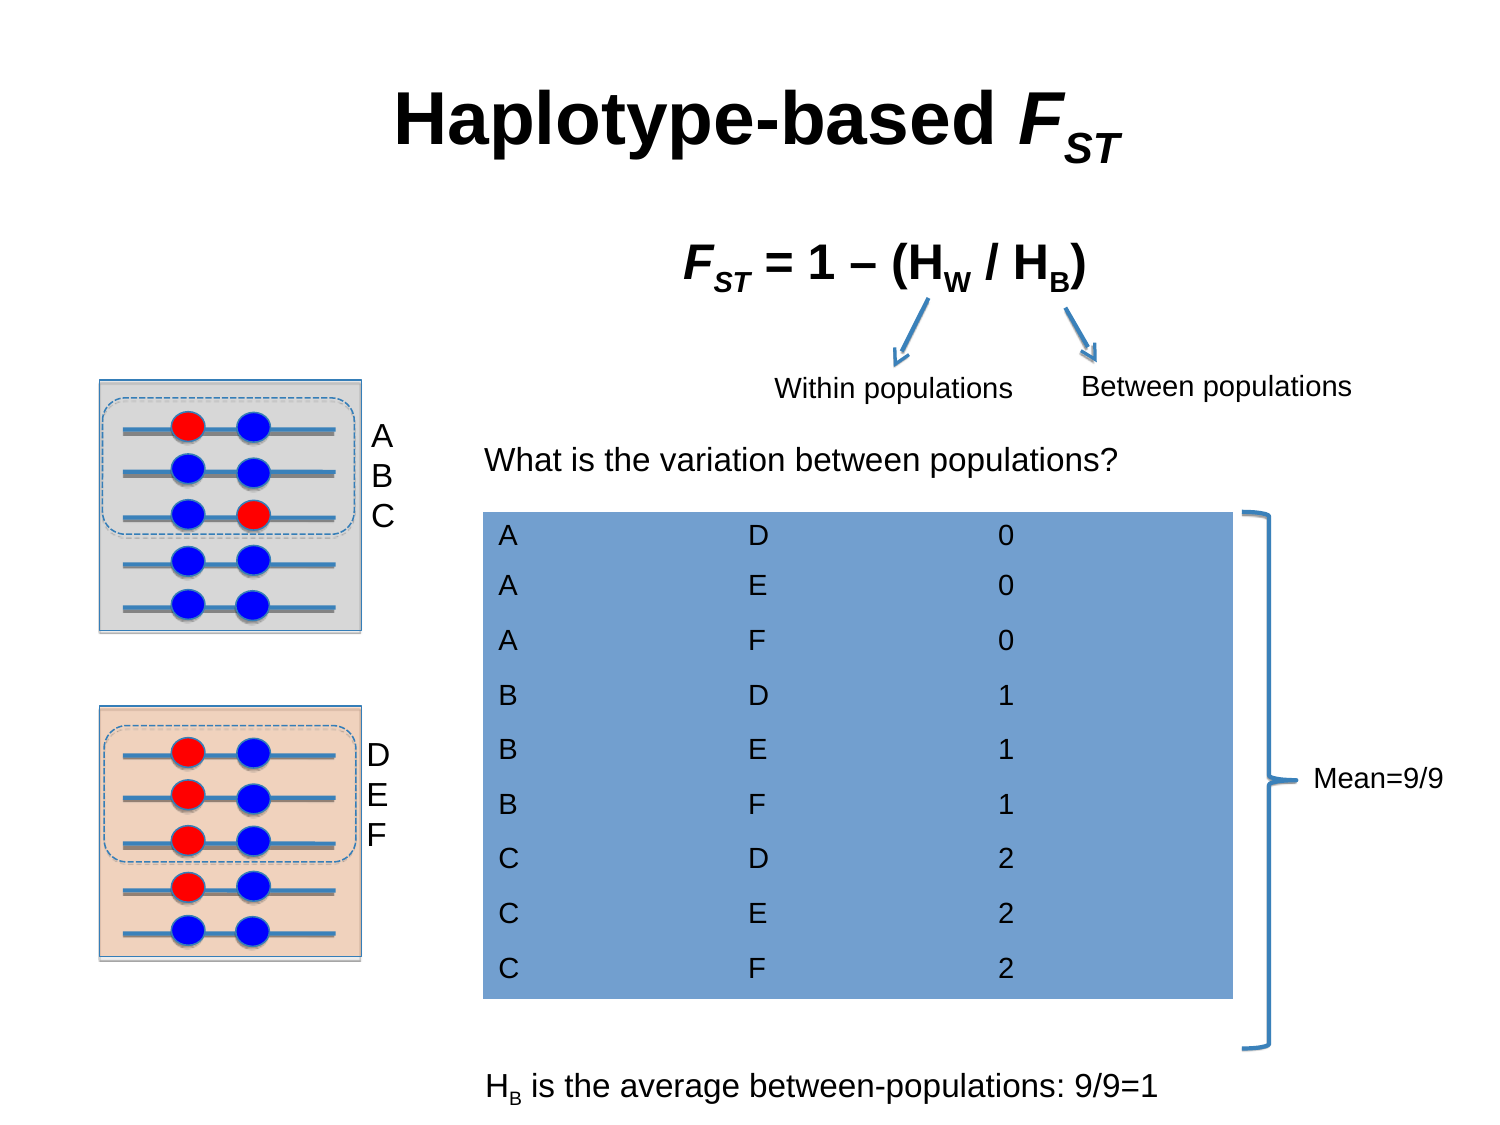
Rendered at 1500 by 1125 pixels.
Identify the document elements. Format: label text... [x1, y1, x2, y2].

text_box What is the variation between populations? [469, 430, 1135, 486]
table_header D [733, 512, 983, 562]
text_box Mean=9/9 [1298, 751, 1460, 802]
text_box [99, 705, 362, 957]
text_box D E F [351, 725, 406, 861]
title Haplotype-based FST [81, 0, 1432, 188]
table_header 0 [983, 512, 1233, 562]
text_box Within populations [759, 362, 1029, 413]
table_cell F [733, 617, 983, 671]
table_cell D [733, 671, 983, 726]
table_cell C [483, 944, 733, 999]
table_cell 1 [983, 726, 1233, 780]
table_cell B [483, 726, 733, 780]
table_cell A [483, 617, 733, 671]
table_cell C [483, 890, 733, 944]
table_cell A [483, 562, 733, 617]
table_header A [483, 512, 733, 562]
table_cell 1 [983, 780, 1233, 835]
text_box Between populations [1066, 360, 1368, 410]
table_cell 0 [983, 617, 1233, 671]
table_cell E [733, 562, 983, 617]
table_cell E [733, 890, 983, 944]
table_cell 2 [983, 890, 1233, 944]
table_cell C [483, 835, 733, 890]
text_box A B C [356, 406, 410, 542]
table_cell F [733, 944, 983, 999]
text_box D E F [351, 742, 355, 850]
text_box HB is the average between-populations: 9/9=1 [470, 1056, 1175, 1118]
text_box FST = 1 – (HW / HB) [612, 222, 1158, 306]
table_cell 1 [983, 671, 1233, 726]
table_cell E [733, 726, 983, 780]
table_cell B [483, 671, 733, 726]
table_cell D [733, 835, 983, 890]
table_cell F [733, 780, 983, 835]
table_cell 2 [983, 835, 1233, 890]
table_cell 2 [983, 944, 1233, 999]
text_box [99, 379, 362, 631]
table_cell B [483, 780, 733, 835]
table_cell 0 [983, 562, 1233, 617]
